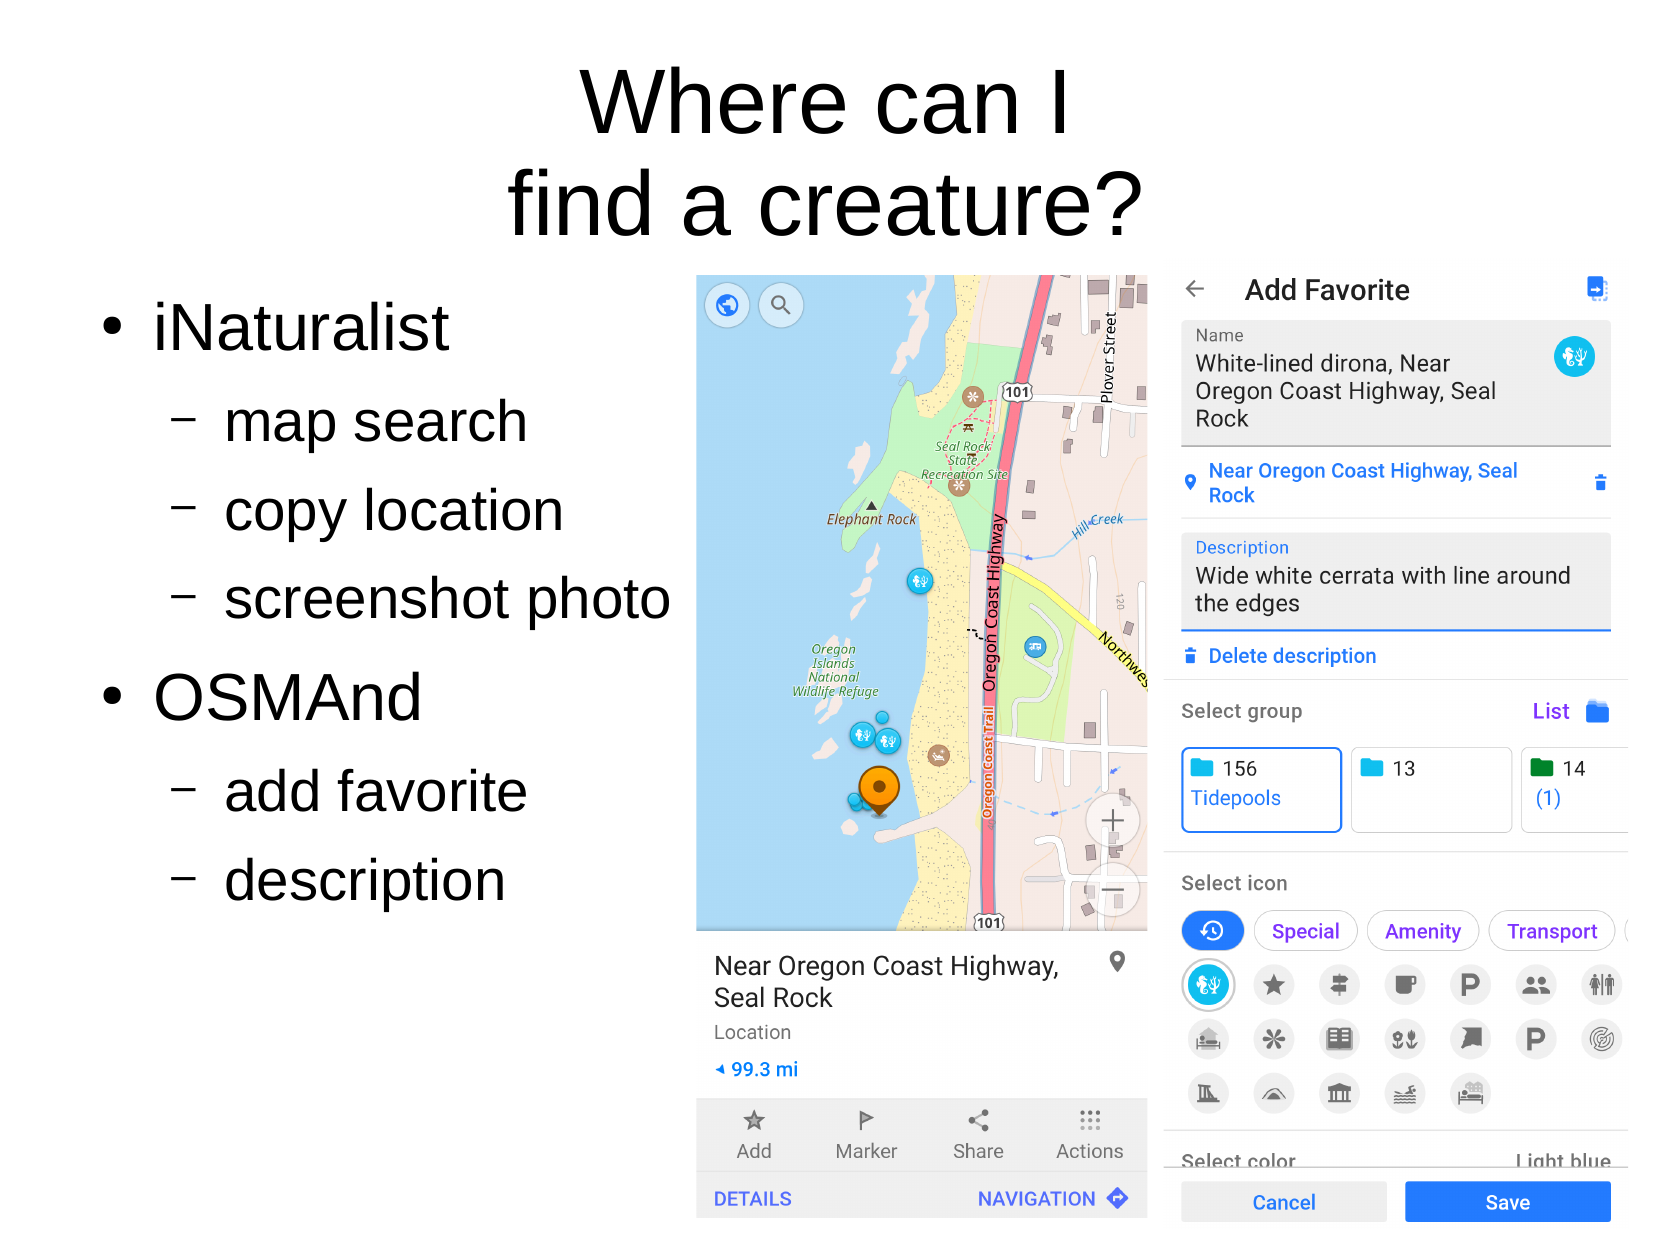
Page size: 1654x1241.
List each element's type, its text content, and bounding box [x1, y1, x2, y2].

list iNaturalist map search copy location screenshot photo OSMAnd add favorite description [82, 290, 696, 1010]
picture [1163, 258, 1629, 1229]
title Where can I find a creature? [82, 49, 1571, 257]
picture [696, 275, 1148, 1218]
